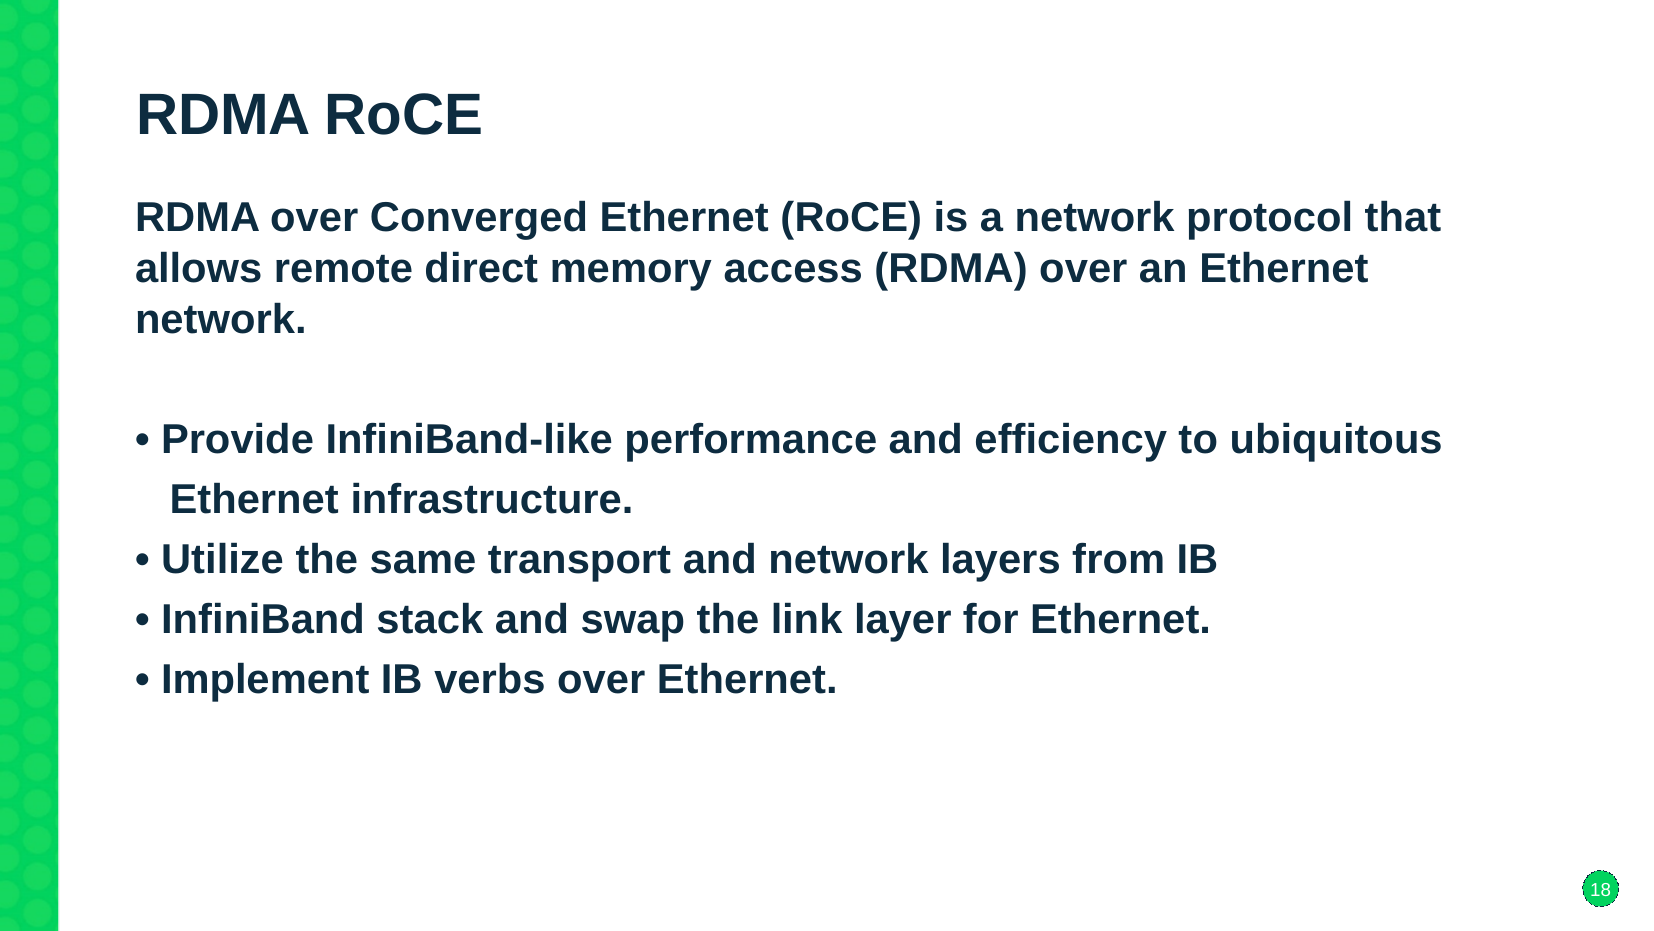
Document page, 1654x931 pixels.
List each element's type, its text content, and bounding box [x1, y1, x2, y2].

picture [0, 0, 76, 931]
list RDMA over Converged Ethernet (RoCE) is a network protocol that allows remote direct memory access (RDMA) over an Ethernet network. • Provide InfiniBand-like performance and efficiency to ubiquitous Ethernet infrastructure. • Utilize the same transport and network layers from IB • InfiniBand stack and swap the link layer for Ethernet. • Implement IB verbs over Ethernet. [120, 181, 1530, 886]
title RDMA RoCE [121, 37, 1531, 193]
